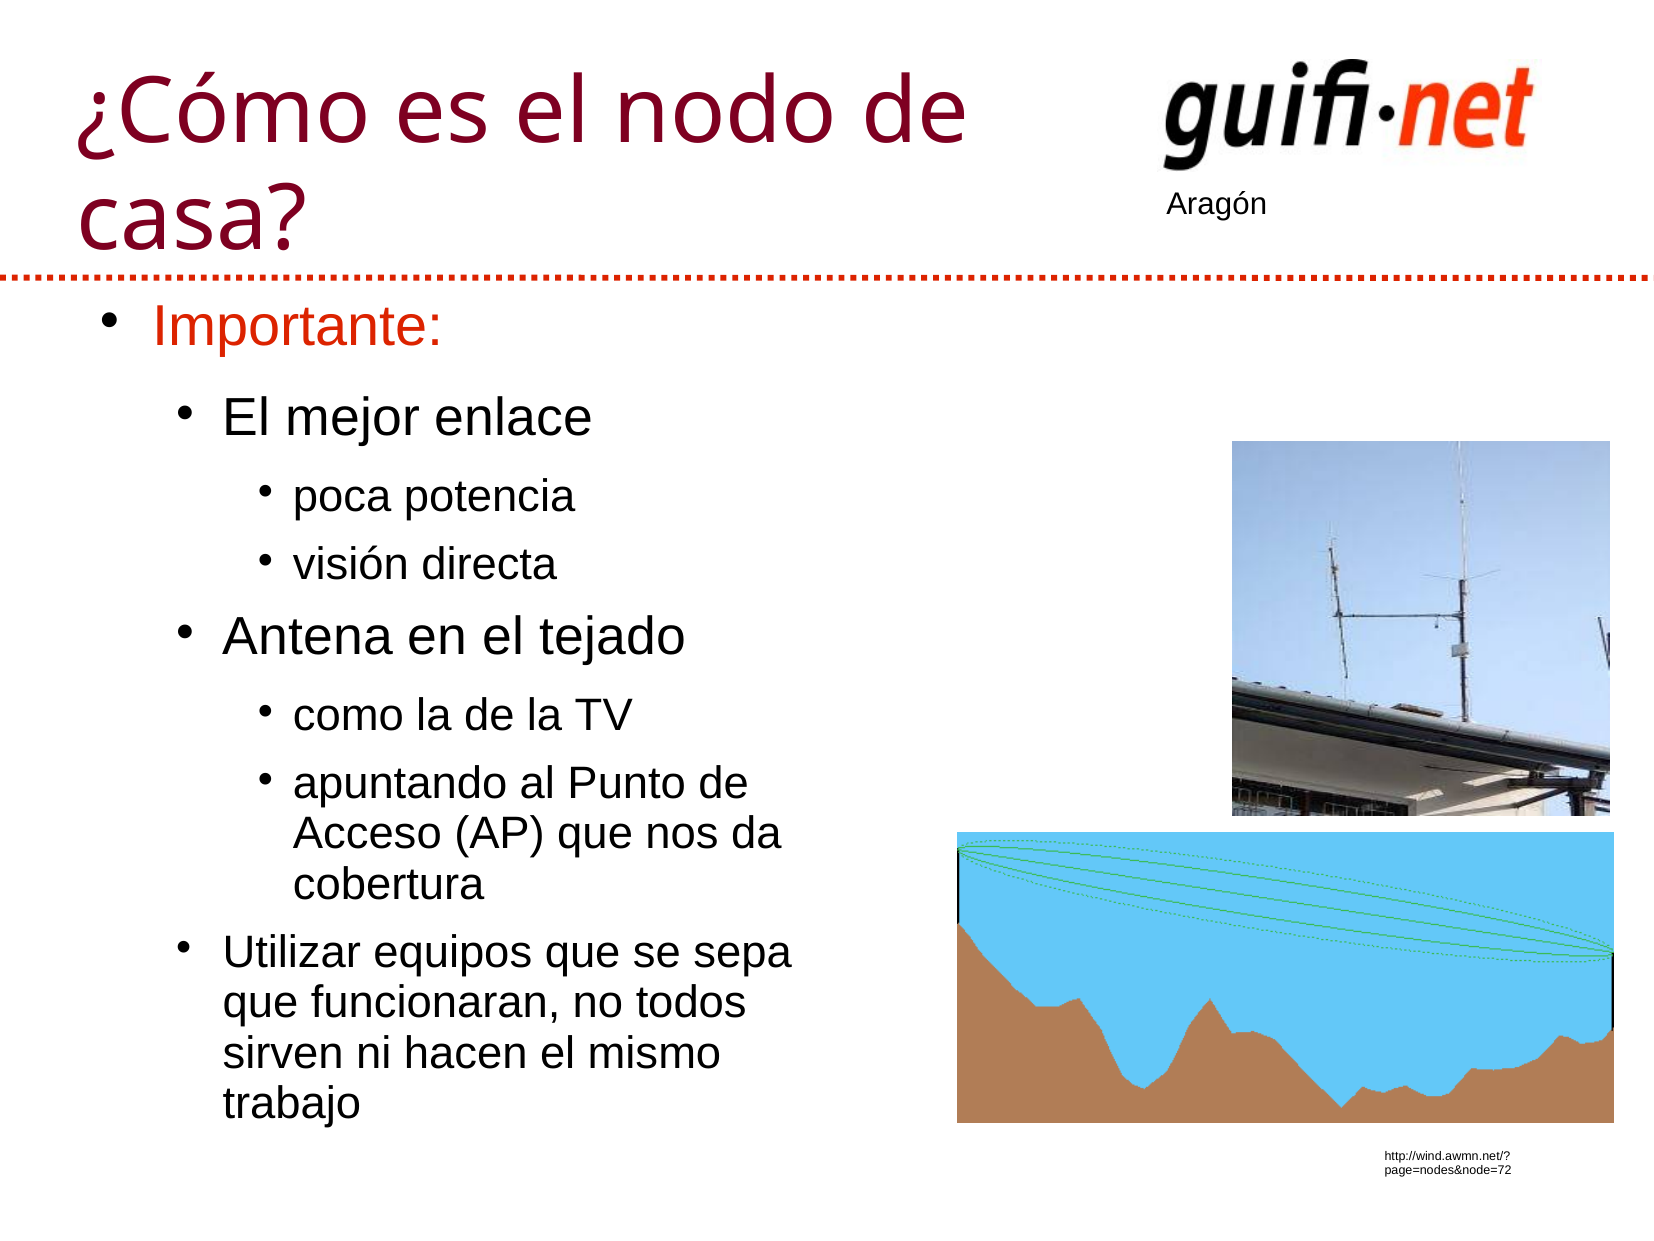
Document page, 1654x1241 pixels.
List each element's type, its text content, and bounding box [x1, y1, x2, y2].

title ¿Cómo es el nodo de casa? [76, 53, 1093, 272]
text_box http://wind.awmn.net/?page=nodes&node=72 [1369, 1141, 1618, 1185]
picture [957, 832, 1614, 1123]
picture [1232, 441, 1610, 816]
picture [1157, 59, 1542, 172]
list Importante: El mejor enlace poca potencia visión directa Antena en el tejado como la de la TV apuntando al Punto de Acceso (AP) que nos da cobertura Utilizar equipos que se sepa que funcionaran, no todos sirven ni hacen el mismo trabajo [82, 290, 809, 1137]
